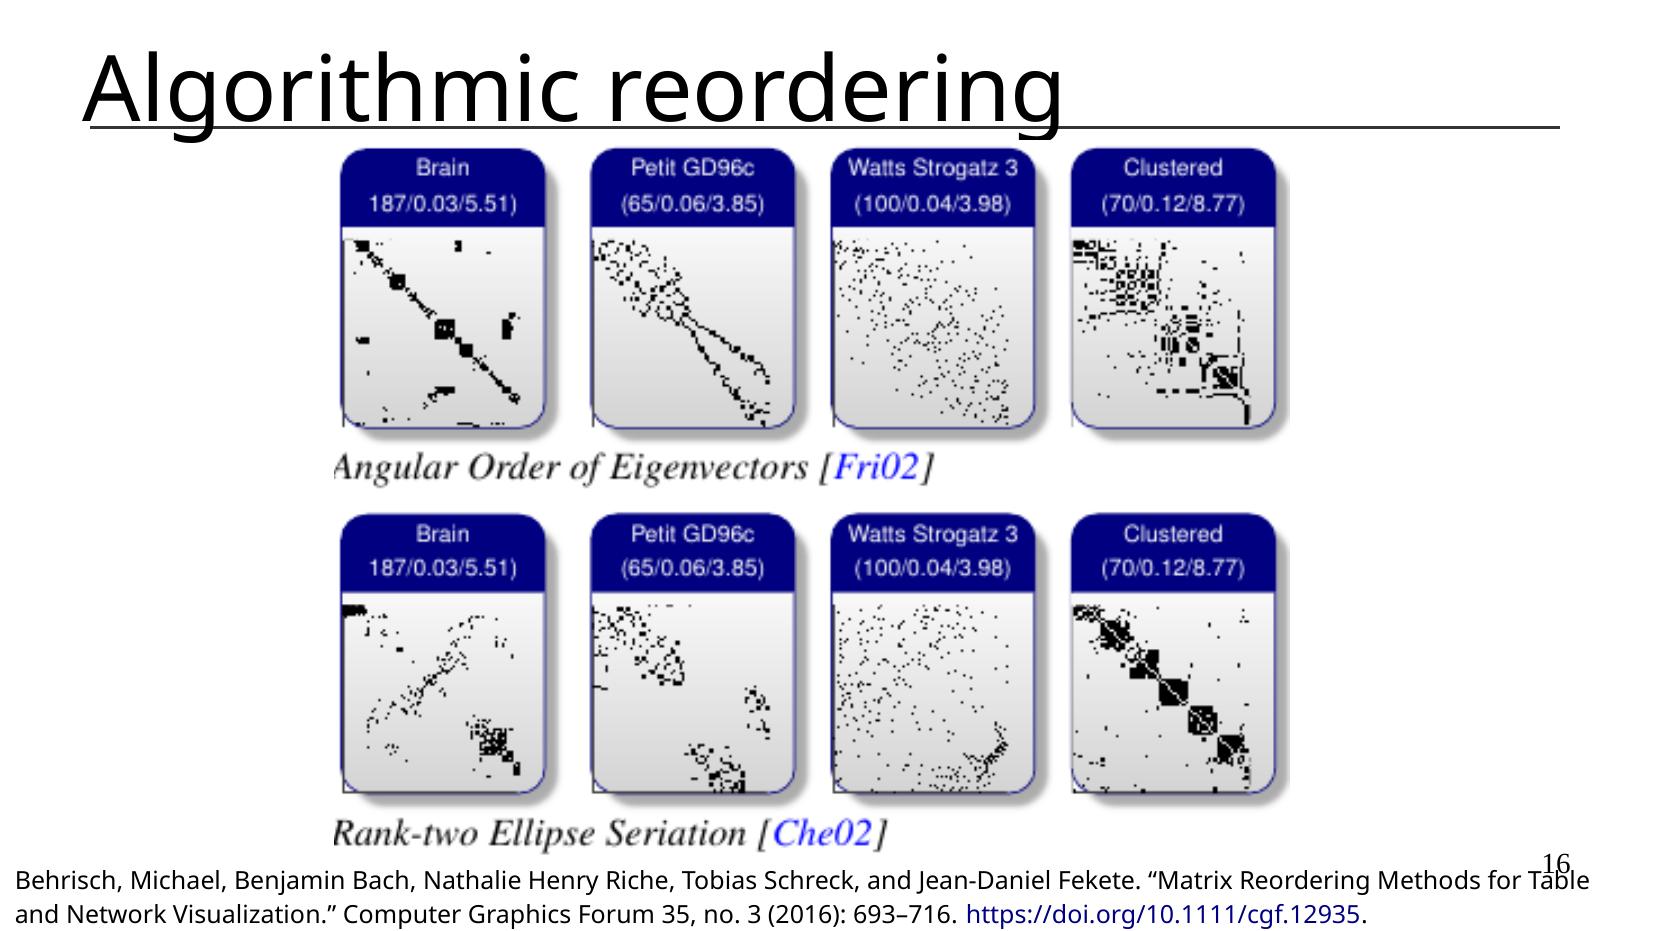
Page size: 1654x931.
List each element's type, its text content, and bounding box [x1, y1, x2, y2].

picture [334, 140, 1290, 866]
text_box Behrisch, Michael, Benjamin Bach, Nathalie Henry Riche, Tobias Schreck, and Jean-Daniel Fekete. “Matrix Reordering Methods for Table and Network Visualization.” Computer Graphics Forum 35, no. 3 (2016): 693–716. https://doi.org/10.1111/cgf.12935. [0, 855, 1613, 930]
title Algorithmic reordering [82, 32, 1571, 140]
